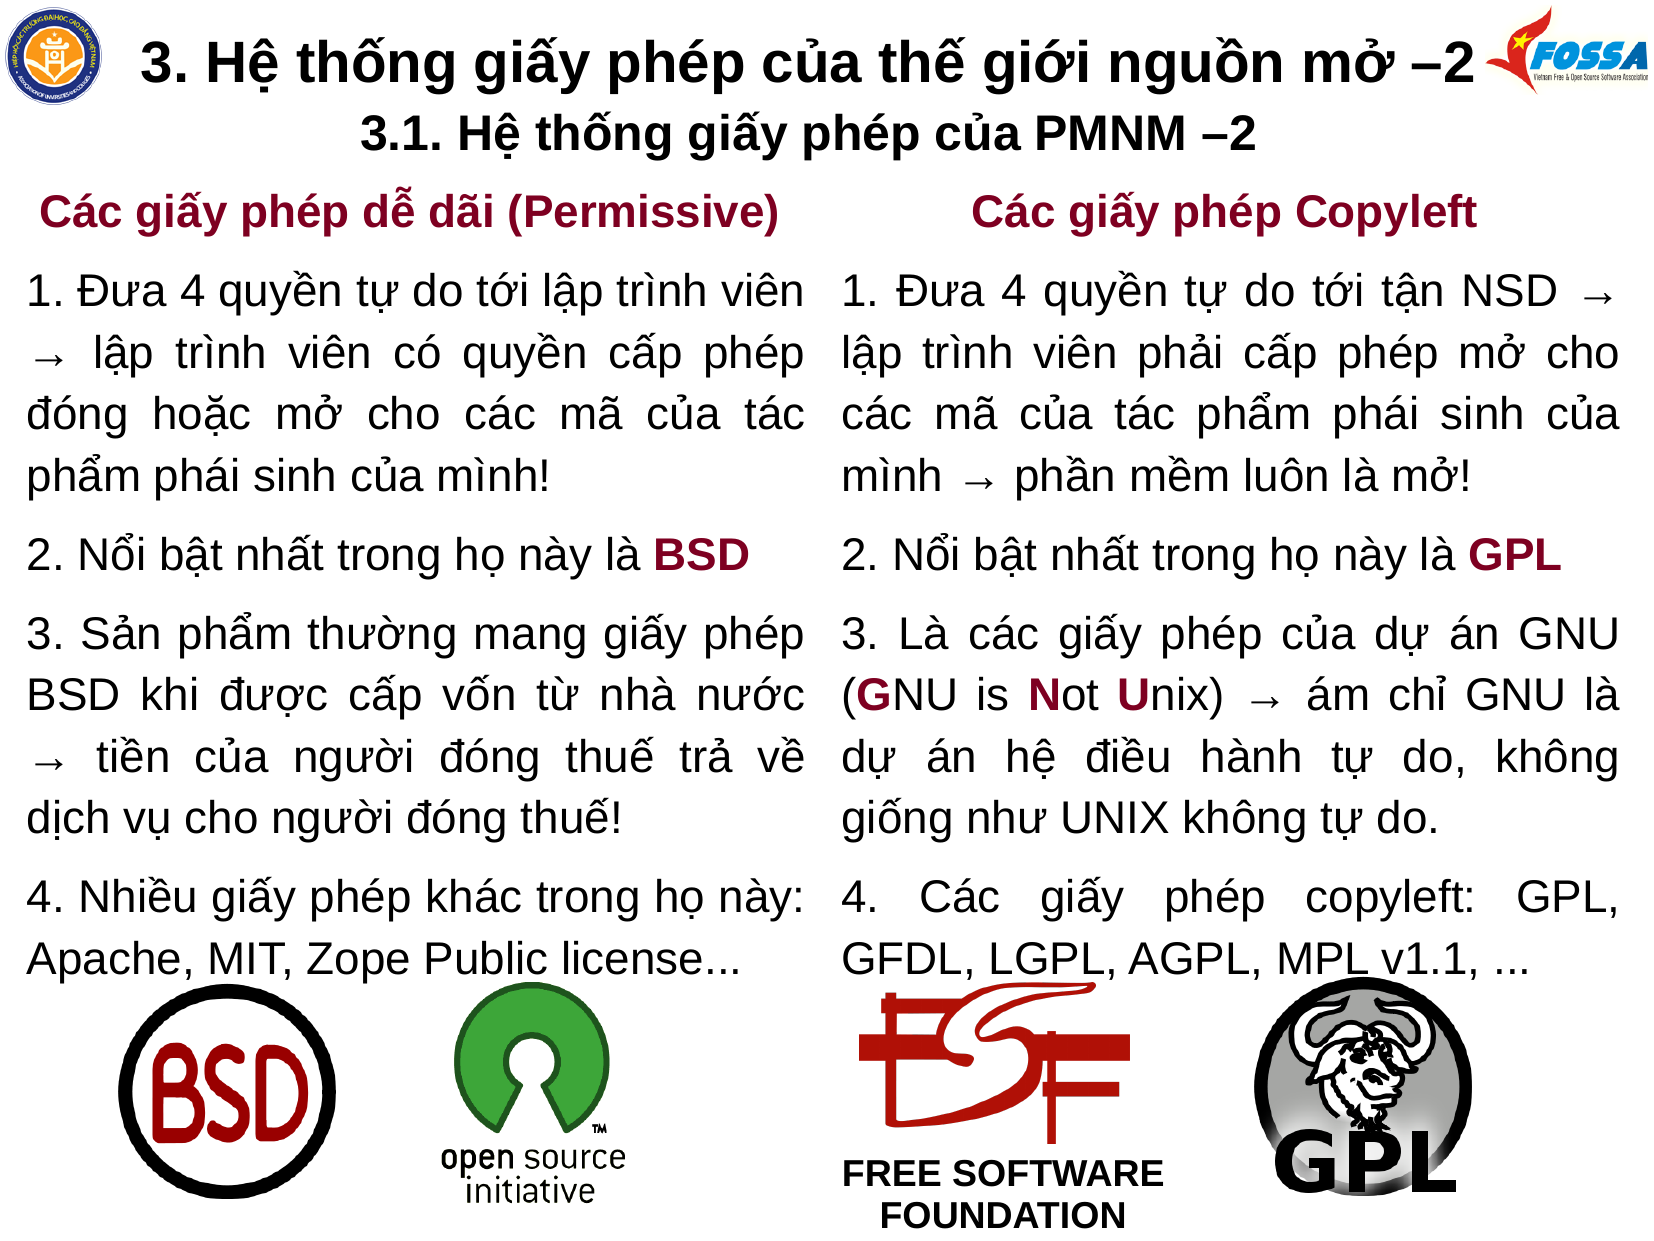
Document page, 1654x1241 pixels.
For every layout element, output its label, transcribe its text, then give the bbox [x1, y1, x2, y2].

picture [1254, 976, 1472, 1196]
picture [118, 983, 336, 1199]
text_box Các giấy phép Copyleft 1. Đưa 4 quyền tự do tới tận NSD → lập trình viên phải cấp phép mở cho các mã của tác phẩm phái sinh của mình → phần mềm luôn là mở! 2. Nổi bật nhất trong họ này là GPL 3. Là các giấy phép của dự án GNU (GNU is Not Unix) → ám chỉ GNU là dự án hệ điều hành tự do, không giống như UNIX không tự do. 4. Các giấy phép copyleft: GPL, GFDL, LGPL, AGPL, MPL v1.1, ... [826, 168, 1636, 1159]
picture [1, 5, 107, 107]
picture [1485, 5, 1648, 95]
text_box FREE SOFTWARE FOUNDATION [814, 1145, 1193, 1241]
picture [423, 1048, 643, 1222]
title 3. Hệ thống giấy phép của thế giới nguồn mở –2 3.1. Hệ thống giấy phép của PMNM –2 [64, 16, 1554, 162]
text_box Các giấy phép dễ dãi (Permissive) 1. Đưa 4 quyền tự do tới lập trình viên → lập trình viên có quyền cấp phép đóng hoặc mở cho các mã của tác phẩm phái sinh của mình! 2. Nổi bật nhất trong họ này là BSD 3. Sản phẩm thường mang giấy phép BSD khi được cấp vốn từ nhà nước → tiền của người đóng thuế trả về dịch vụ cho người đóng thuế! 4. Nhiều giấy phép khác trong họ này: Apache, MIT, Zope Public license... [11, 168, 821, 1048]
